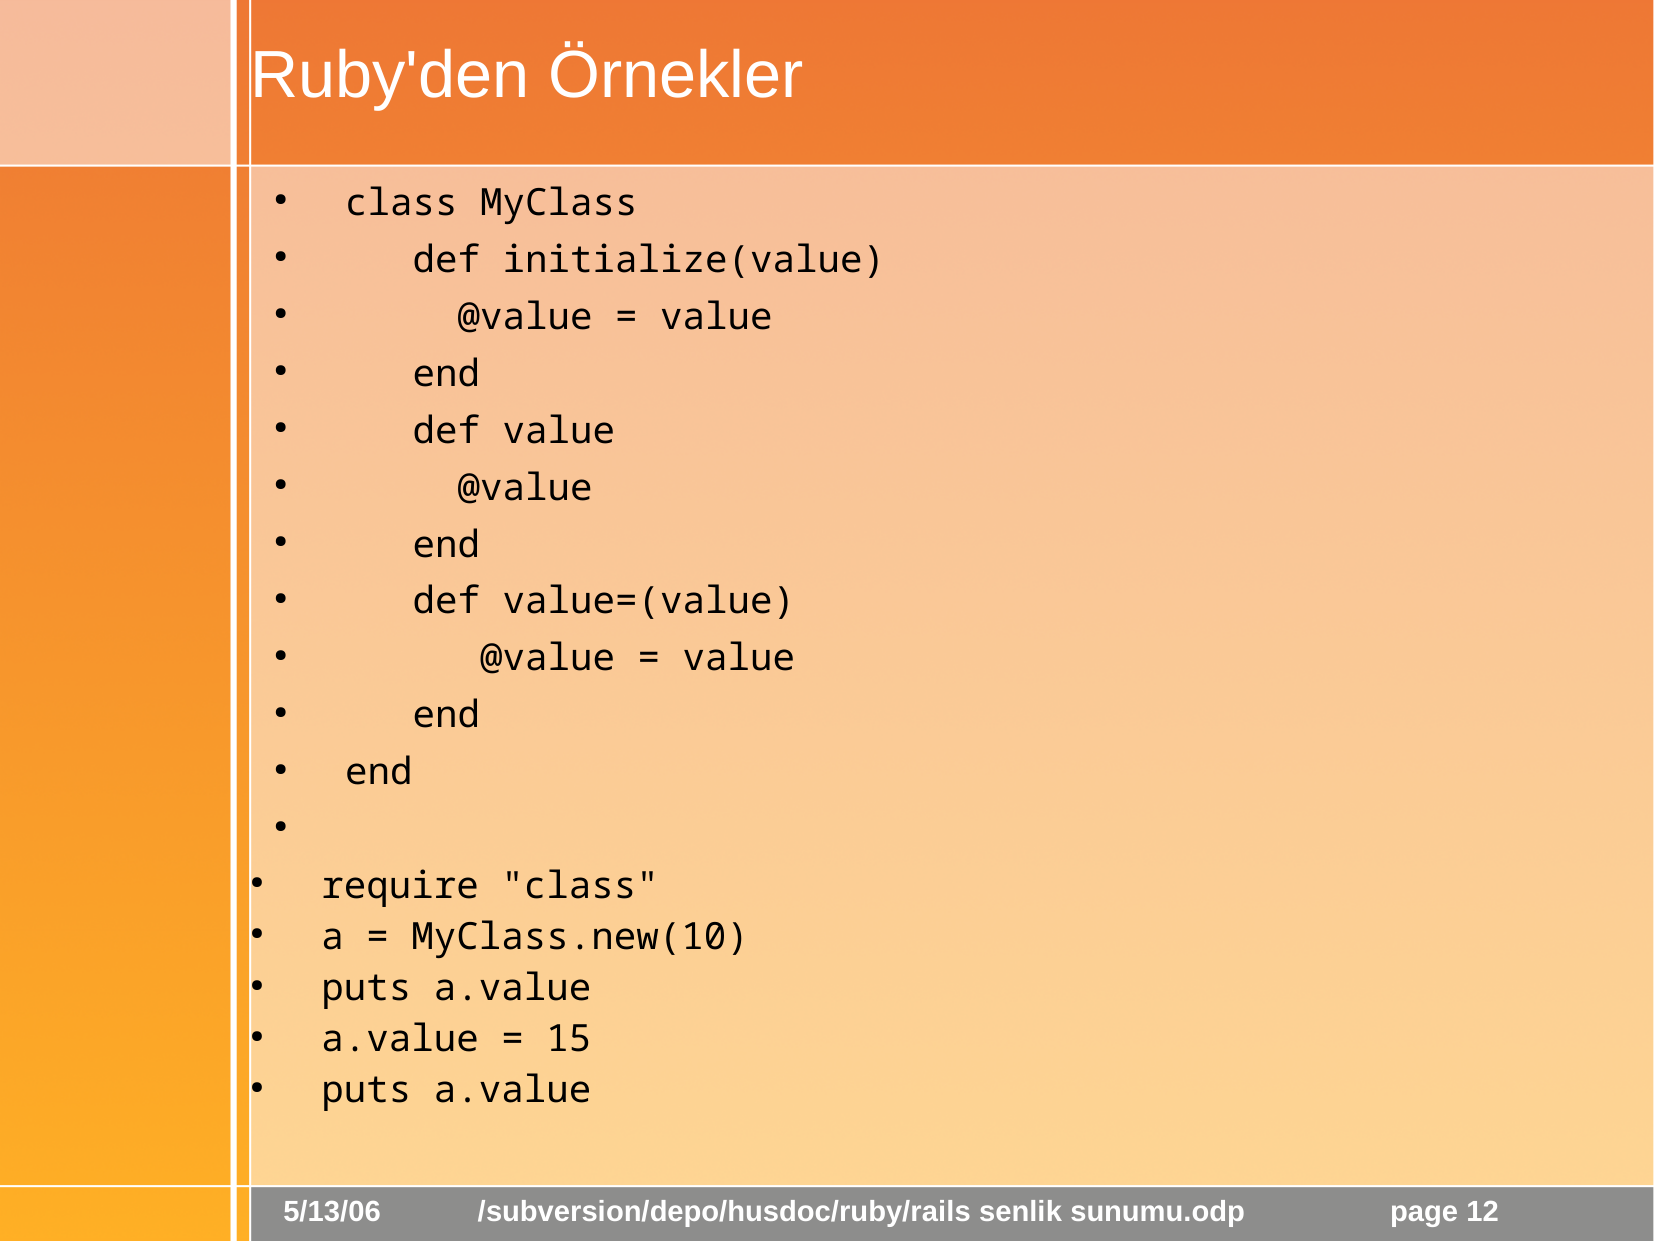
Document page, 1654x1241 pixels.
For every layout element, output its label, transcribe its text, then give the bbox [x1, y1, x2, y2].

title Ruby'den Örnekler [250, 11, 1477, 137]
picture [0, 0, 1654, 1241]
list class MyClass def initialize(value) @value = value end def value @value end def value=(value) @value = value end end require "class" a = MyClass.new(10) puts a.value a.value = 15 puts a.value [250, 175, 1477, 1051]
